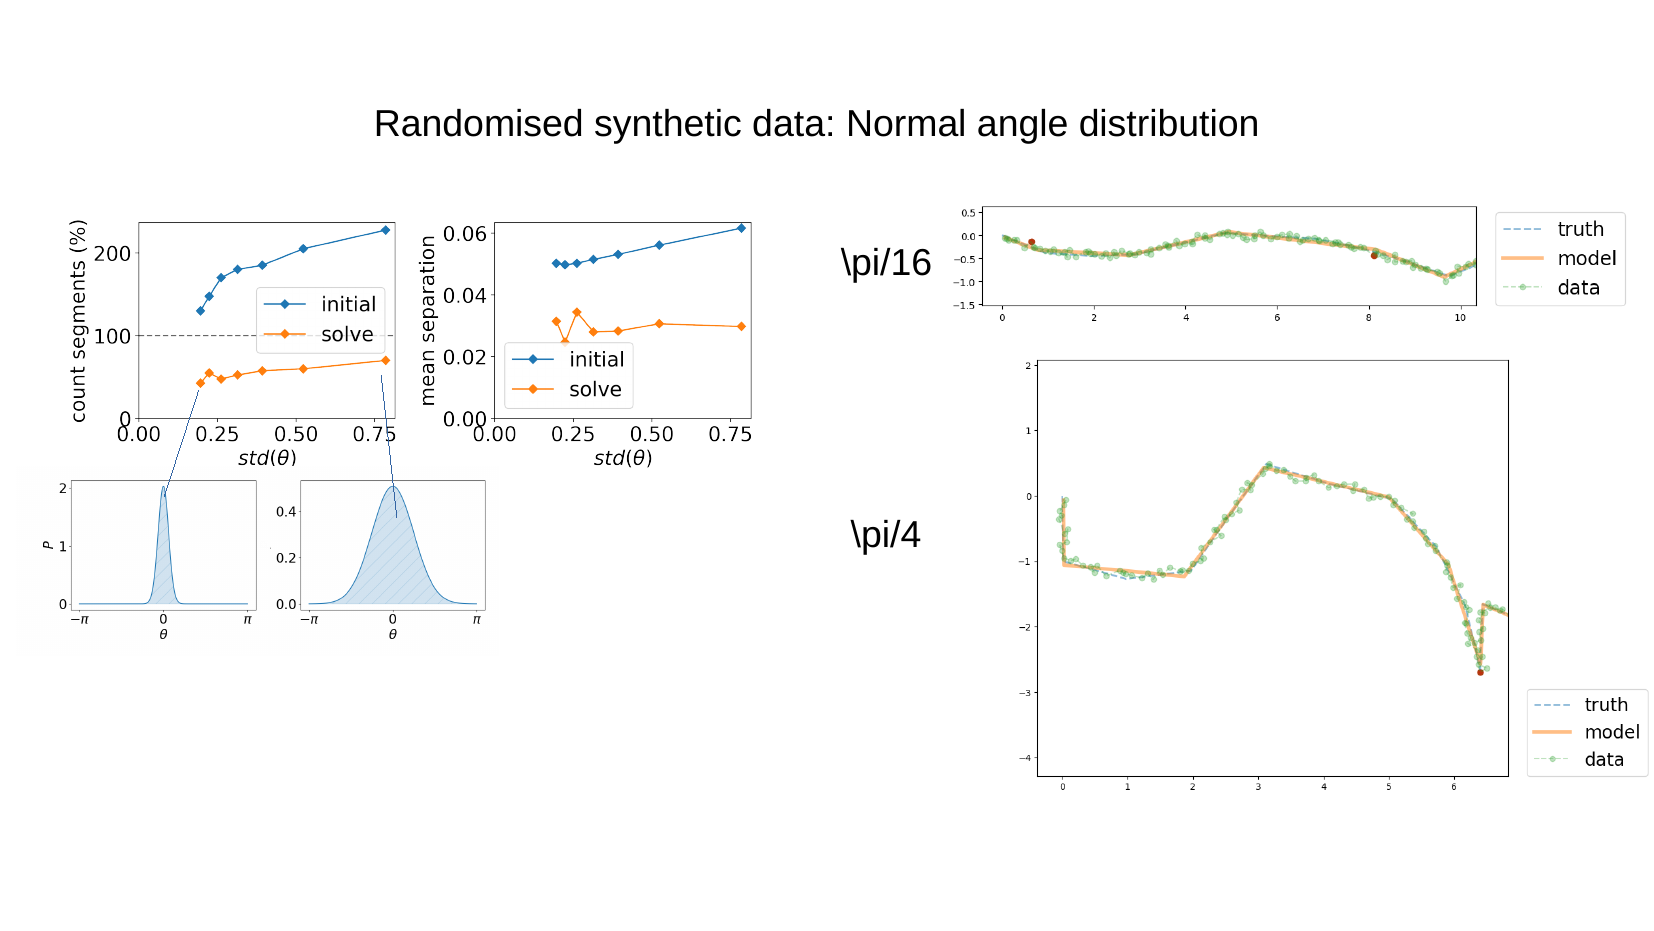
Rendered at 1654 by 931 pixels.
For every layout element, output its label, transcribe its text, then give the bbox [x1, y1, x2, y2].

text_box \pi/4 [835, 505, 967, 563]
picture [945, 200, 1631, 330]
picture [1011, 353, 1654, 798]
picture [16, 211, 760, 656]
text_box \pi/16 [826, 234, 957, 292]
title Randomised synthetic data: Normal angle distribution [72, 45, 1561, 201]
